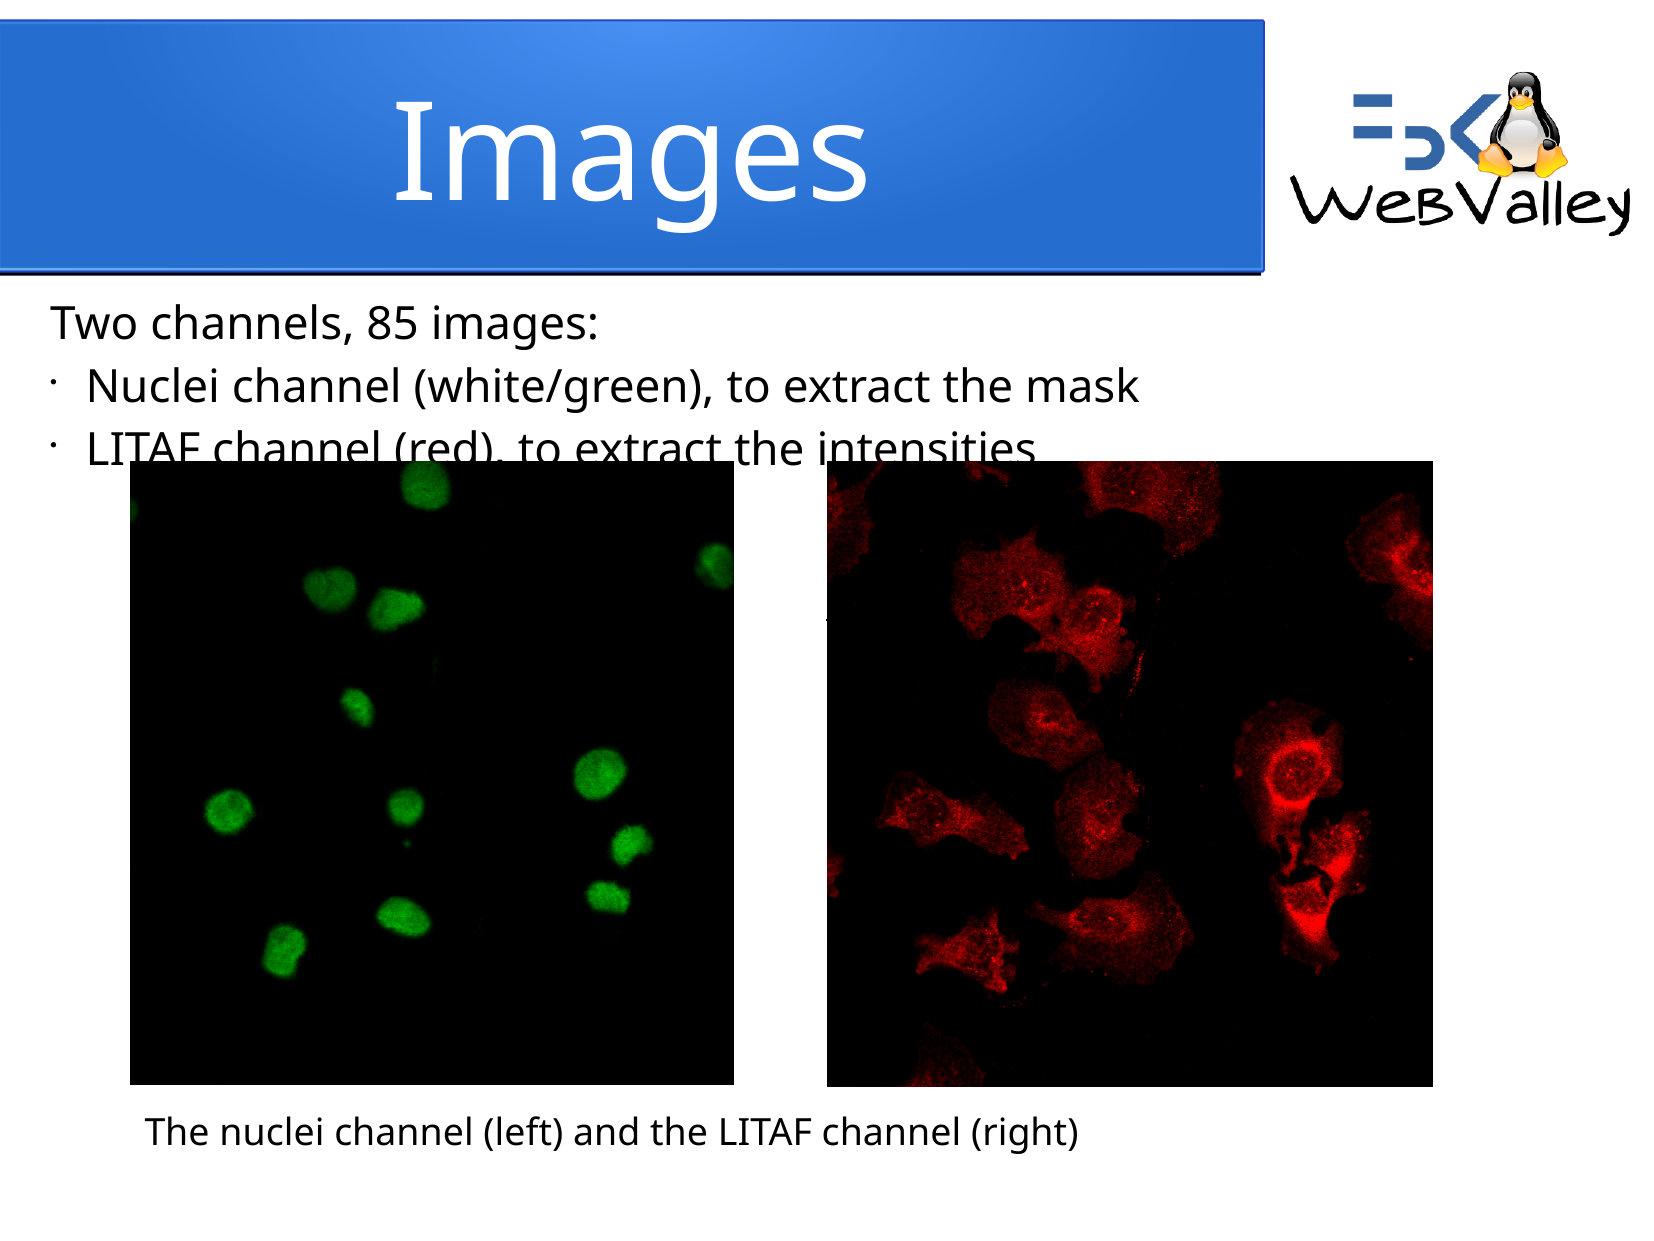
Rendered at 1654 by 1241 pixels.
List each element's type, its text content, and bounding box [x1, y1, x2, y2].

picture [129, 460, 734, 1085]
text_box Images [0, 45, 1264, 216]
text_box The nuclei channel (left) and the LITAF channel (right) [129, 1098, 1430, 1156]
picture [826, 460, 1433, 1087]
picture [1290, 70, 1630, 237]
text_box Two channels, 85 images: Nuclei channel (white/green), to extract the mask LITAF channel (red), to extract the intensities [0, 283, 1654, 514]
